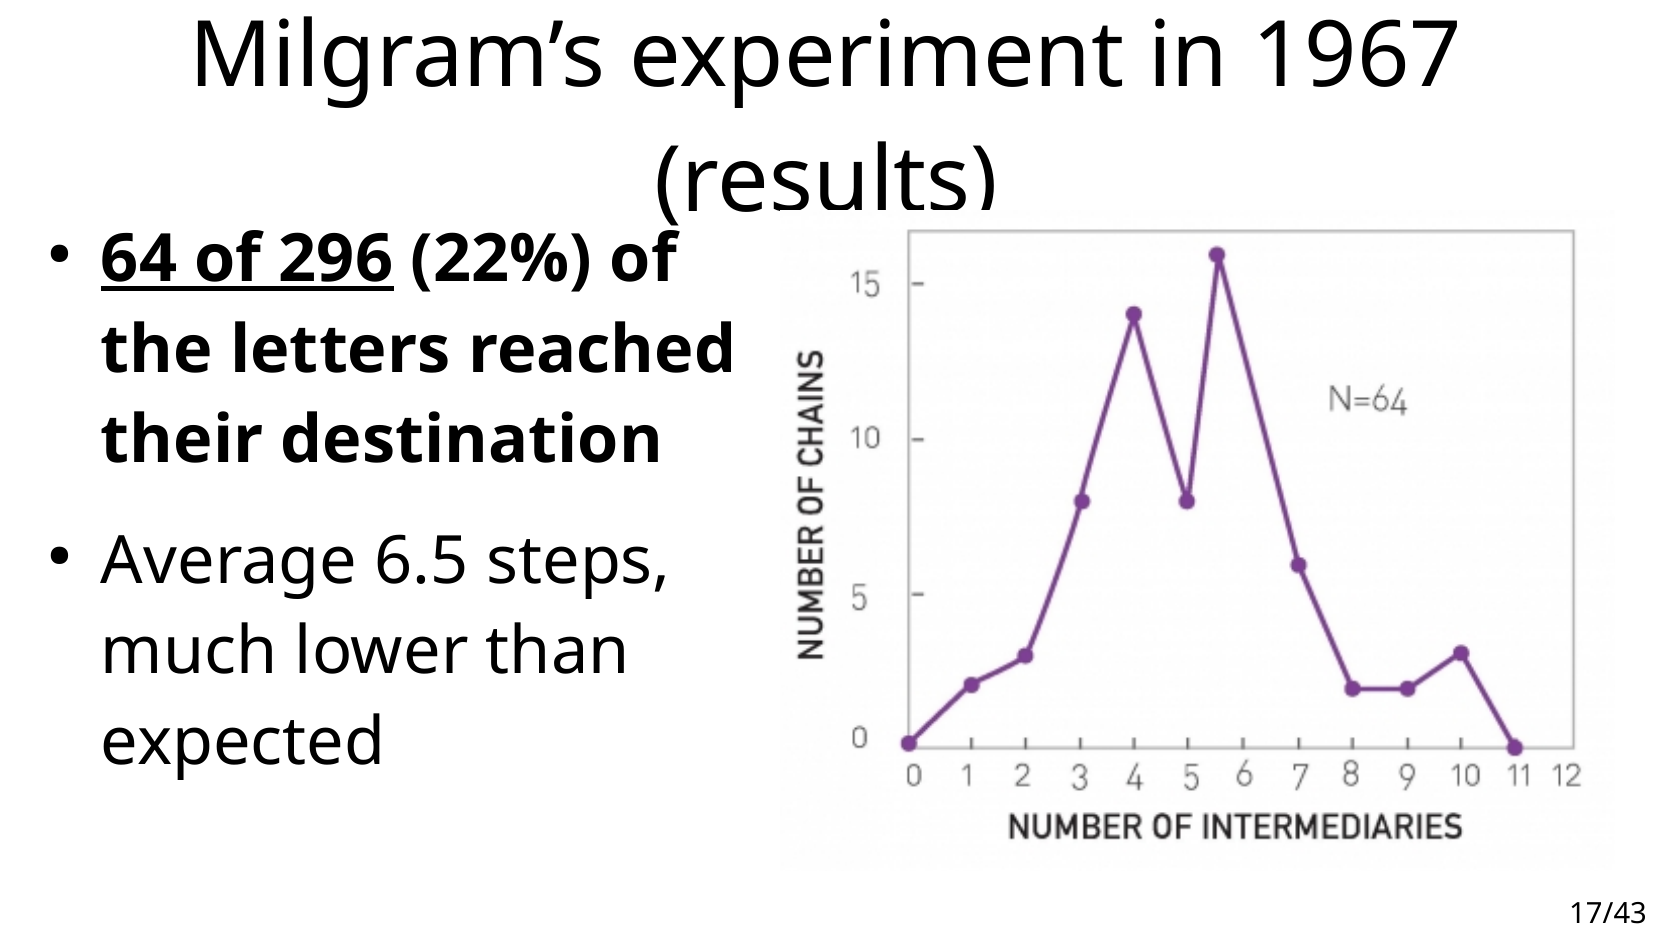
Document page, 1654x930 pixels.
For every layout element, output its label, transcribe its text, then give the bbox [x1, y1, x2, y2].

list 64 of 296 (22%) of the letters reached their destination Average 6.5 steps, much lower than expected [30, 209, 766, 901]
title Milgram’s experiment in 1967 (results) [82, 1, 1571, 225]
picture [780, 209, 1615, 871]
